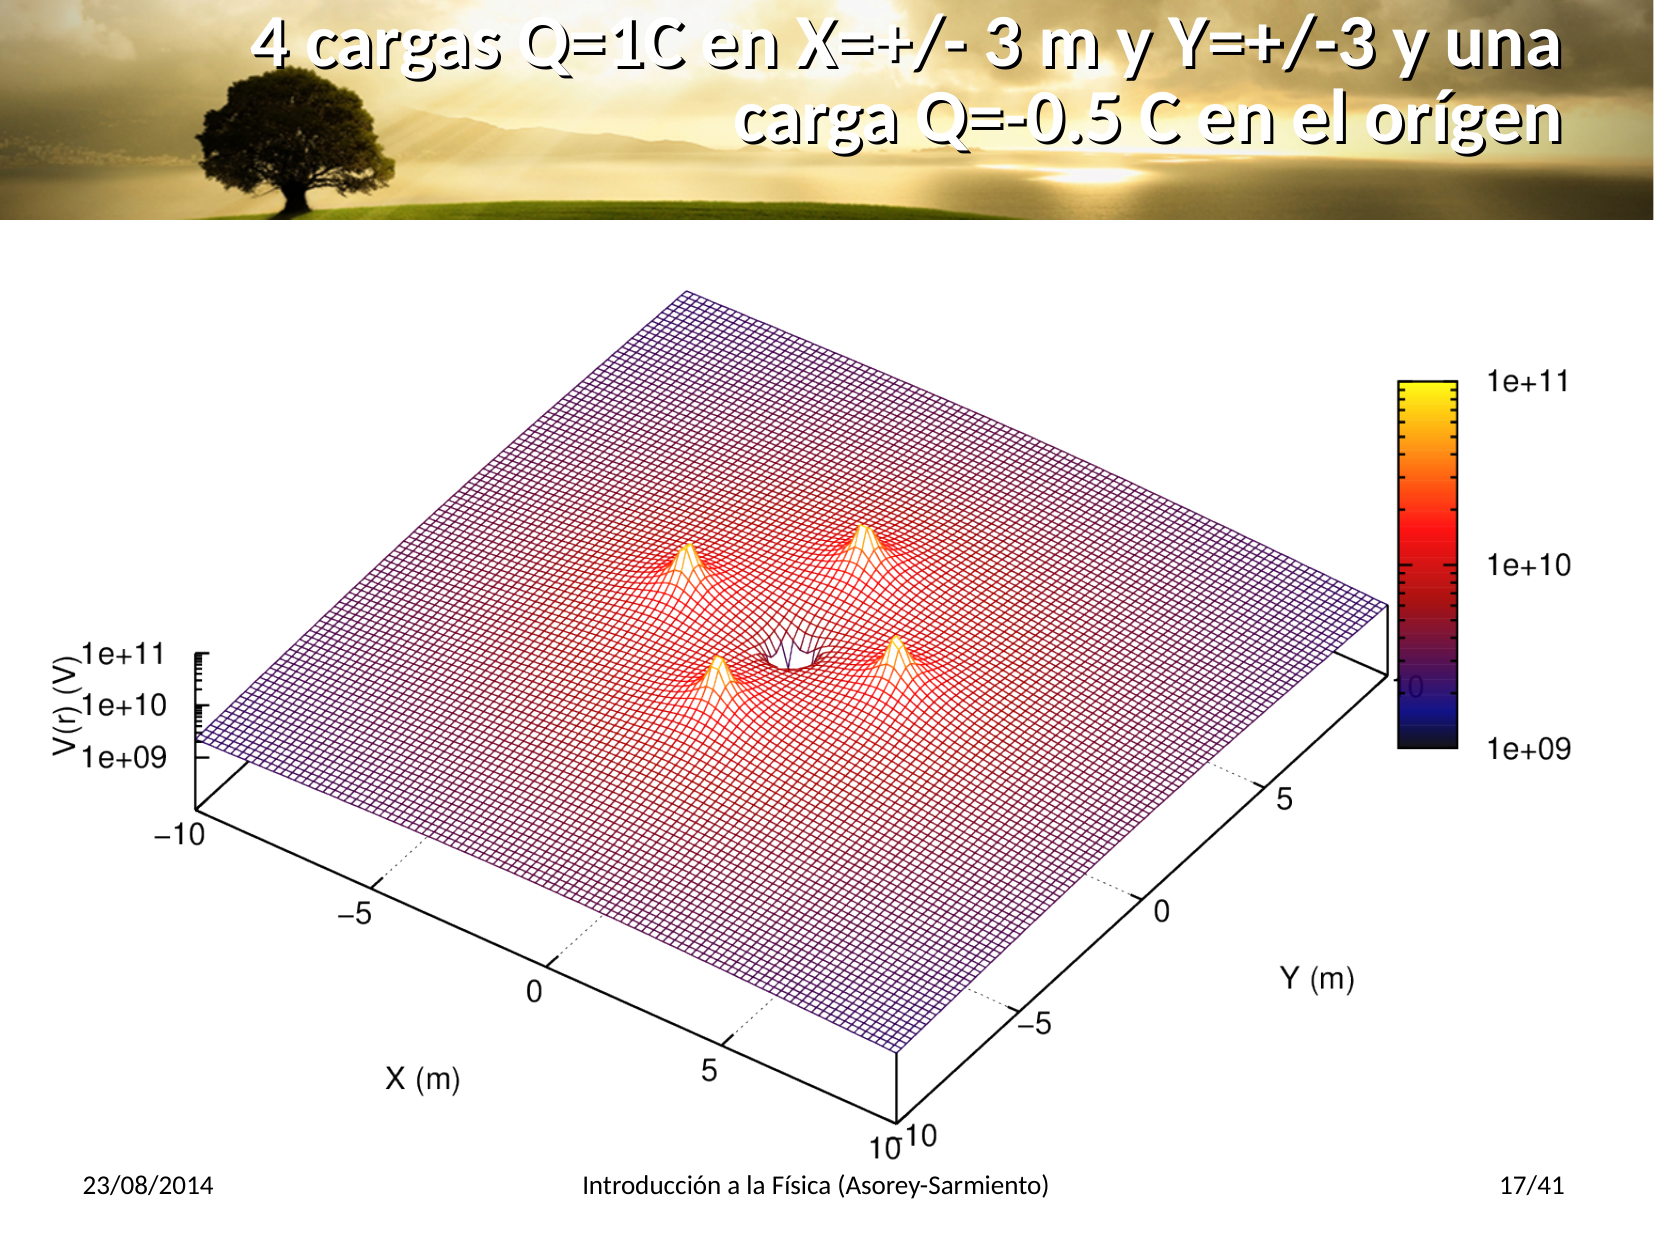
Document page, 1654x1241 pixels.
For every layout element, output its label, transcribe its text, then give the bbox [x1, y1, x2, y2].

title 4 cargas Q=1C en X=+/- 3 m y Y=+/-3 y una carga Q=-0.5 C en el orígen [75, 9, 1564, 119]
picture [0, 0, 1654, 1241]
